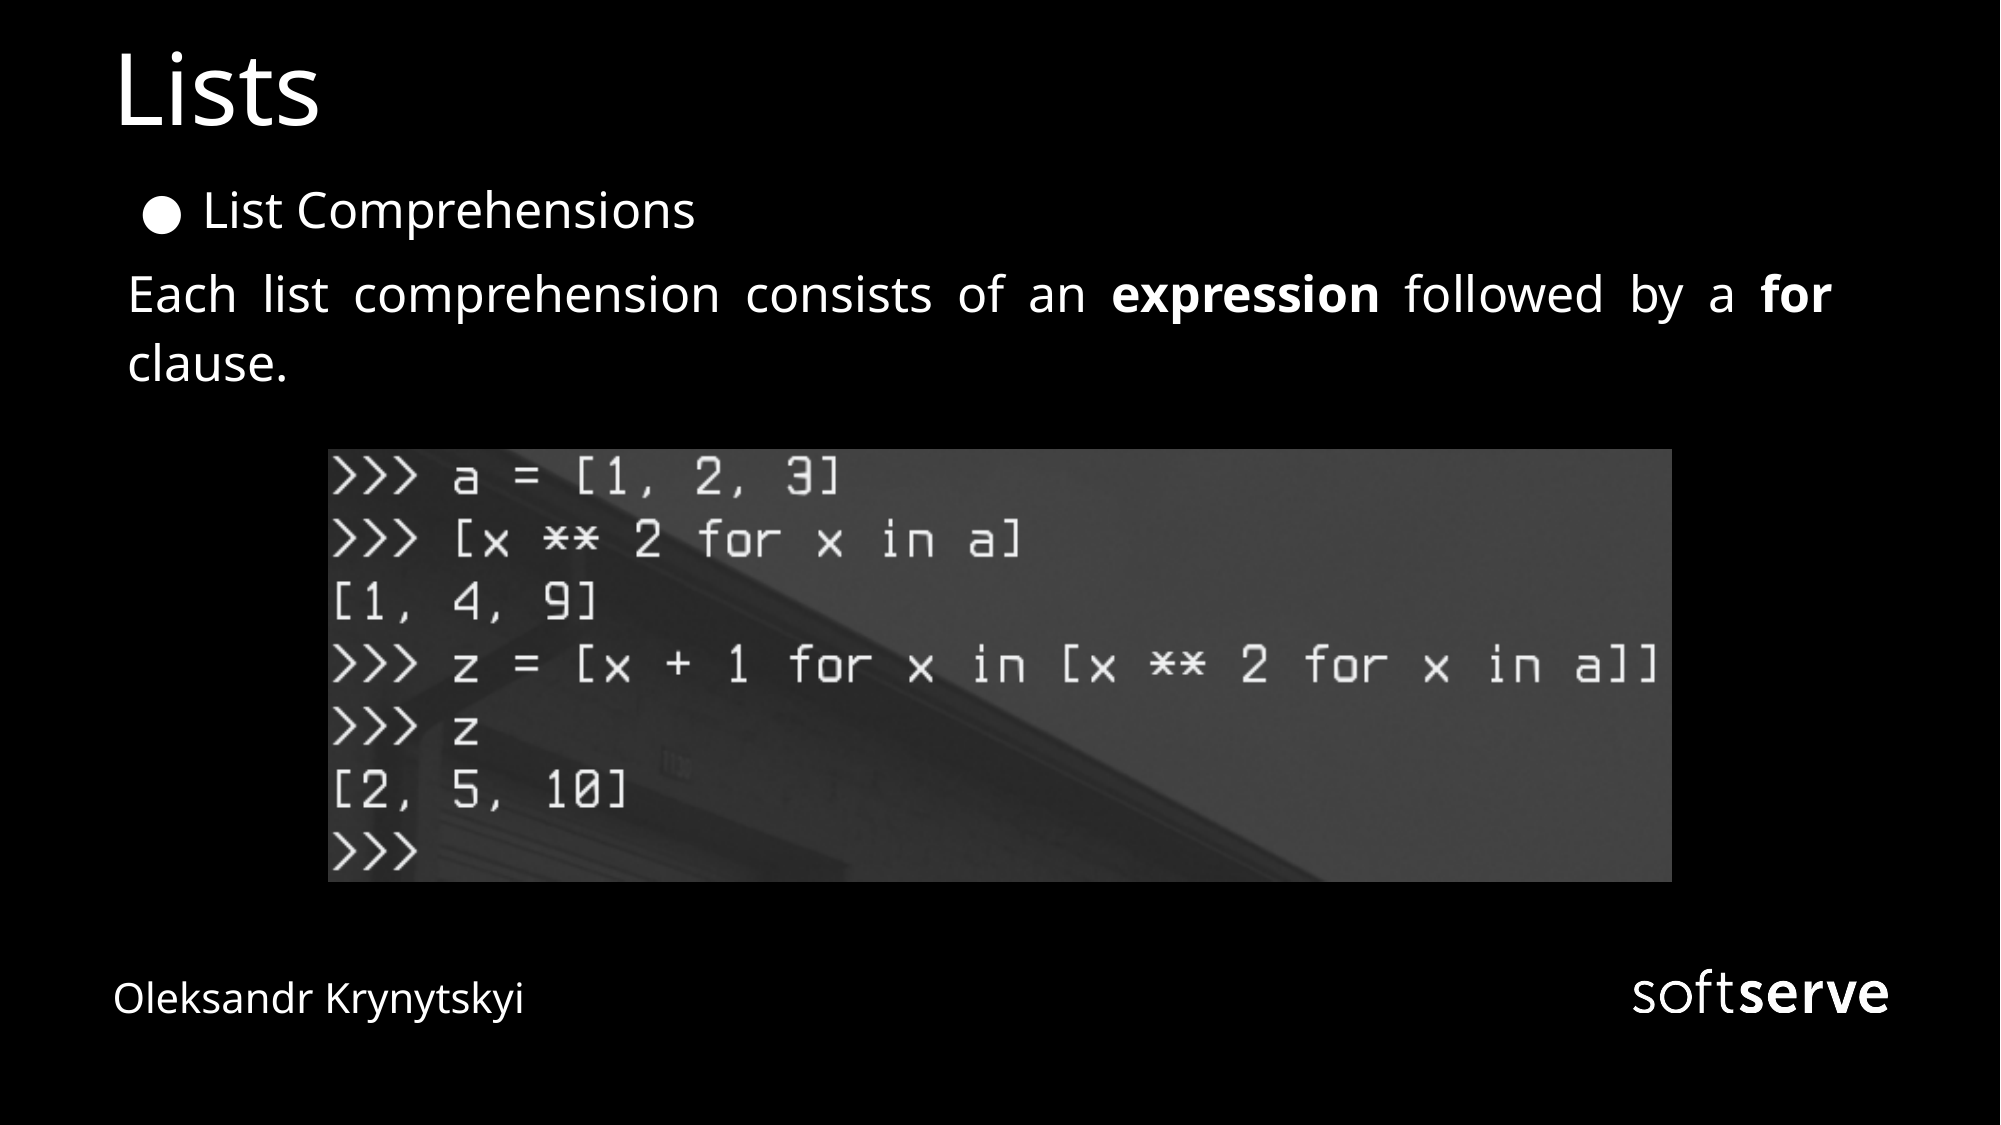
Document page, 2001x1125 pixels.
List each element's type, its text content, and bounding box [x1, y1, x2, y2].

picture [328, 449, 1672, 882]
list Oleksandr Krynytskyi [112, 970, 682, 1019]
title Lists [112, 33, 1888, 154]
text_box List Comprehensions Each list comprehension consists of an expression followed by a for clause. [112, 154, 1888, 900]
picture [1633, 968, 1888, 1013]
